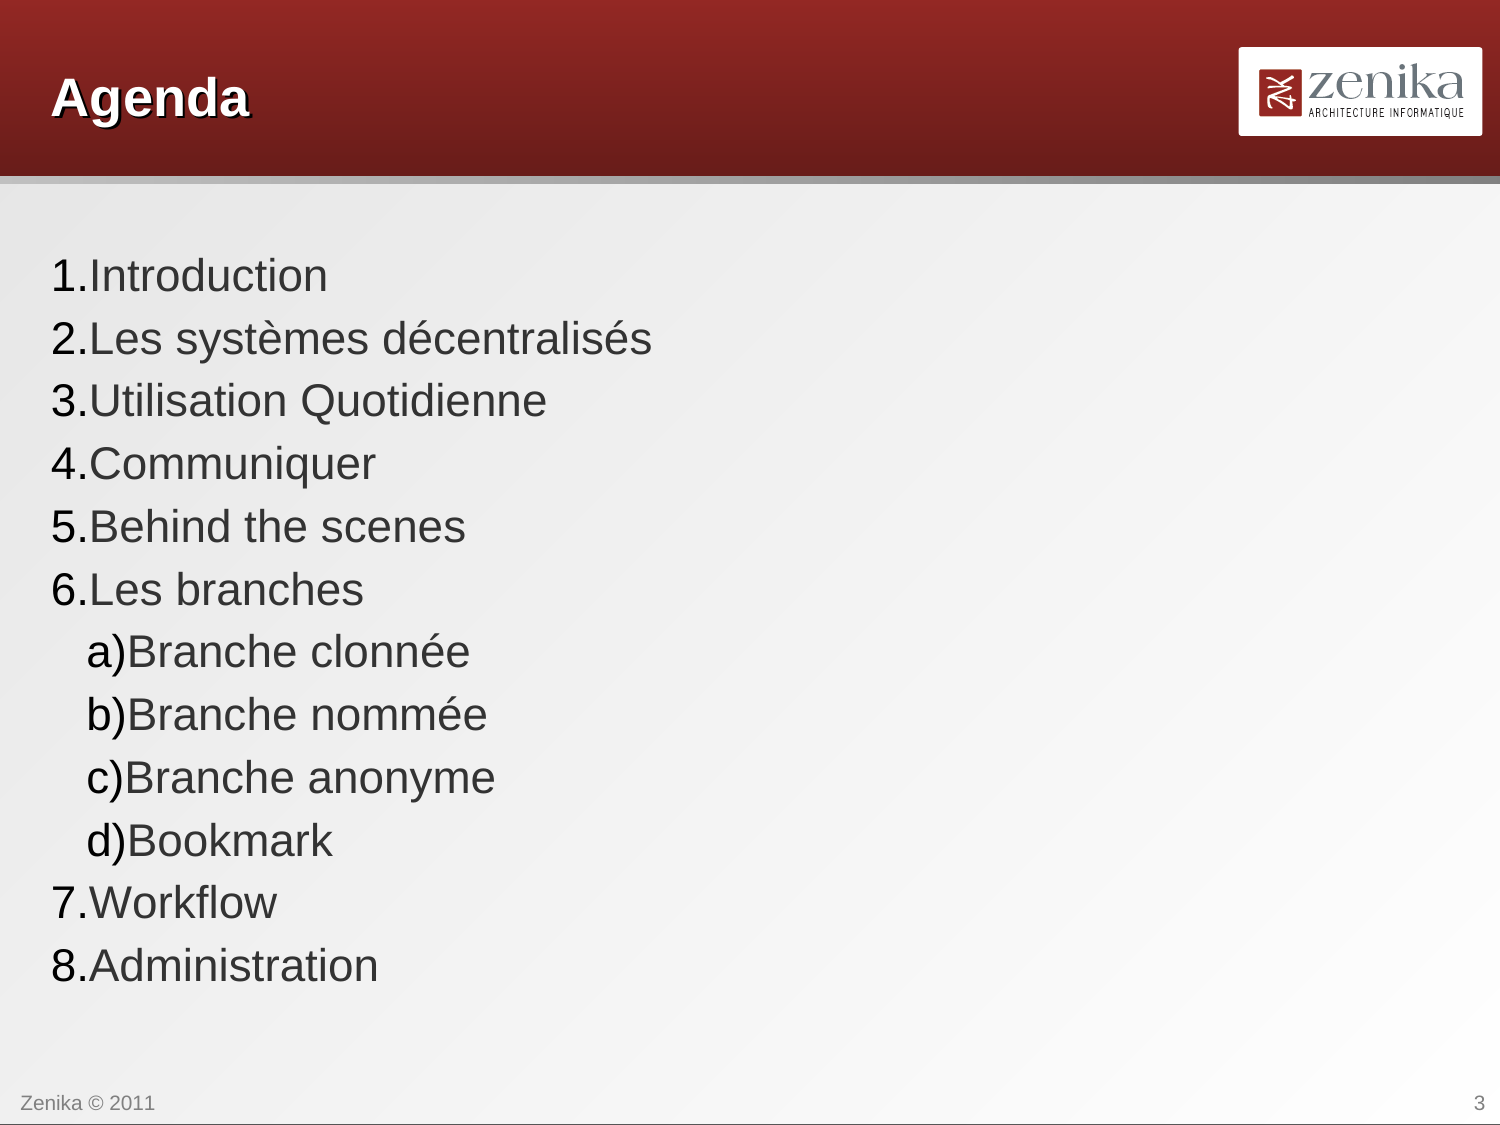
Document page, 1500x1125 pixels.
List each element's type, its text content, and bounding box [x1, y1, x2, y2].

picture [1257, 58, 1464, 125]
title Agenda [50, 15, 1206, 180]
list Introduction Les systèmes décentralisés Utilisation Quotidienne Communiquer Behind the scenes Les branches Branche clonnée Branche nommée Branche anonyme Bookmark Workflow Administration [50, 249, 1435, 1079]
